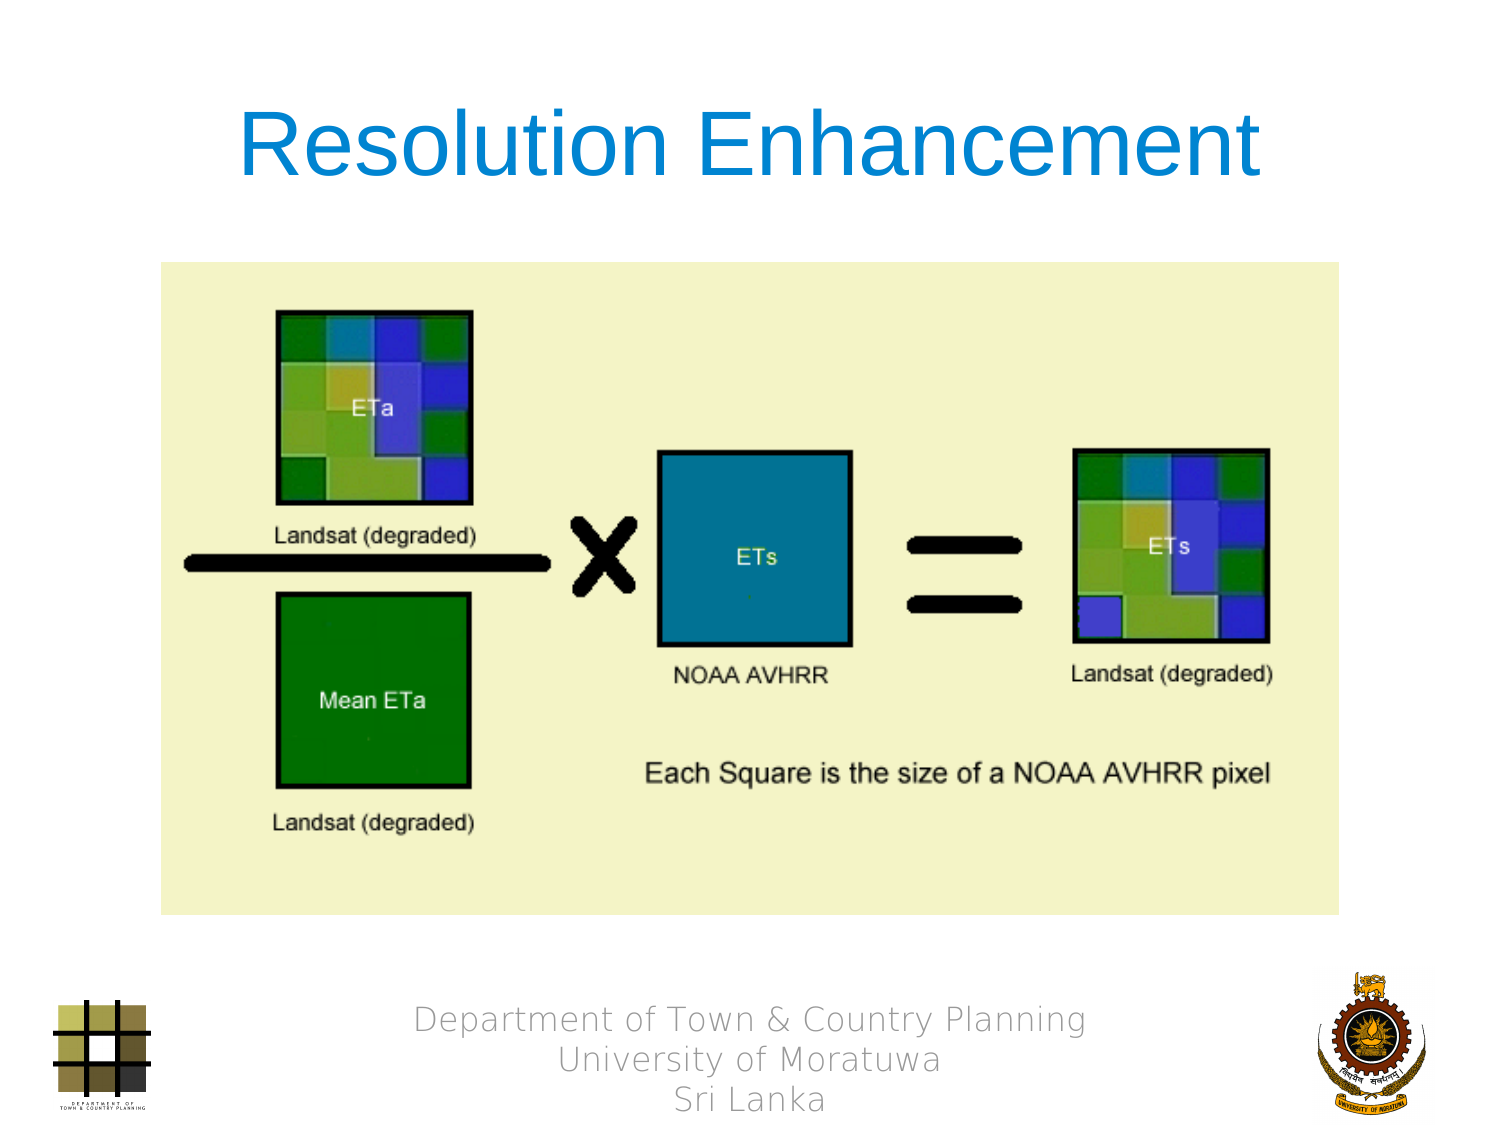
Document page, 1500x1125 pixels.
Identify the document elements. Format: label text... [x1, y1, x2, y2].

picture [161, 262, 1339, 915]
picture [53, 1000, 151, 1110]
picture [1312, 966, 1435, 1125]
title Resolution Enhancement [75, 45, 1426, 233]
